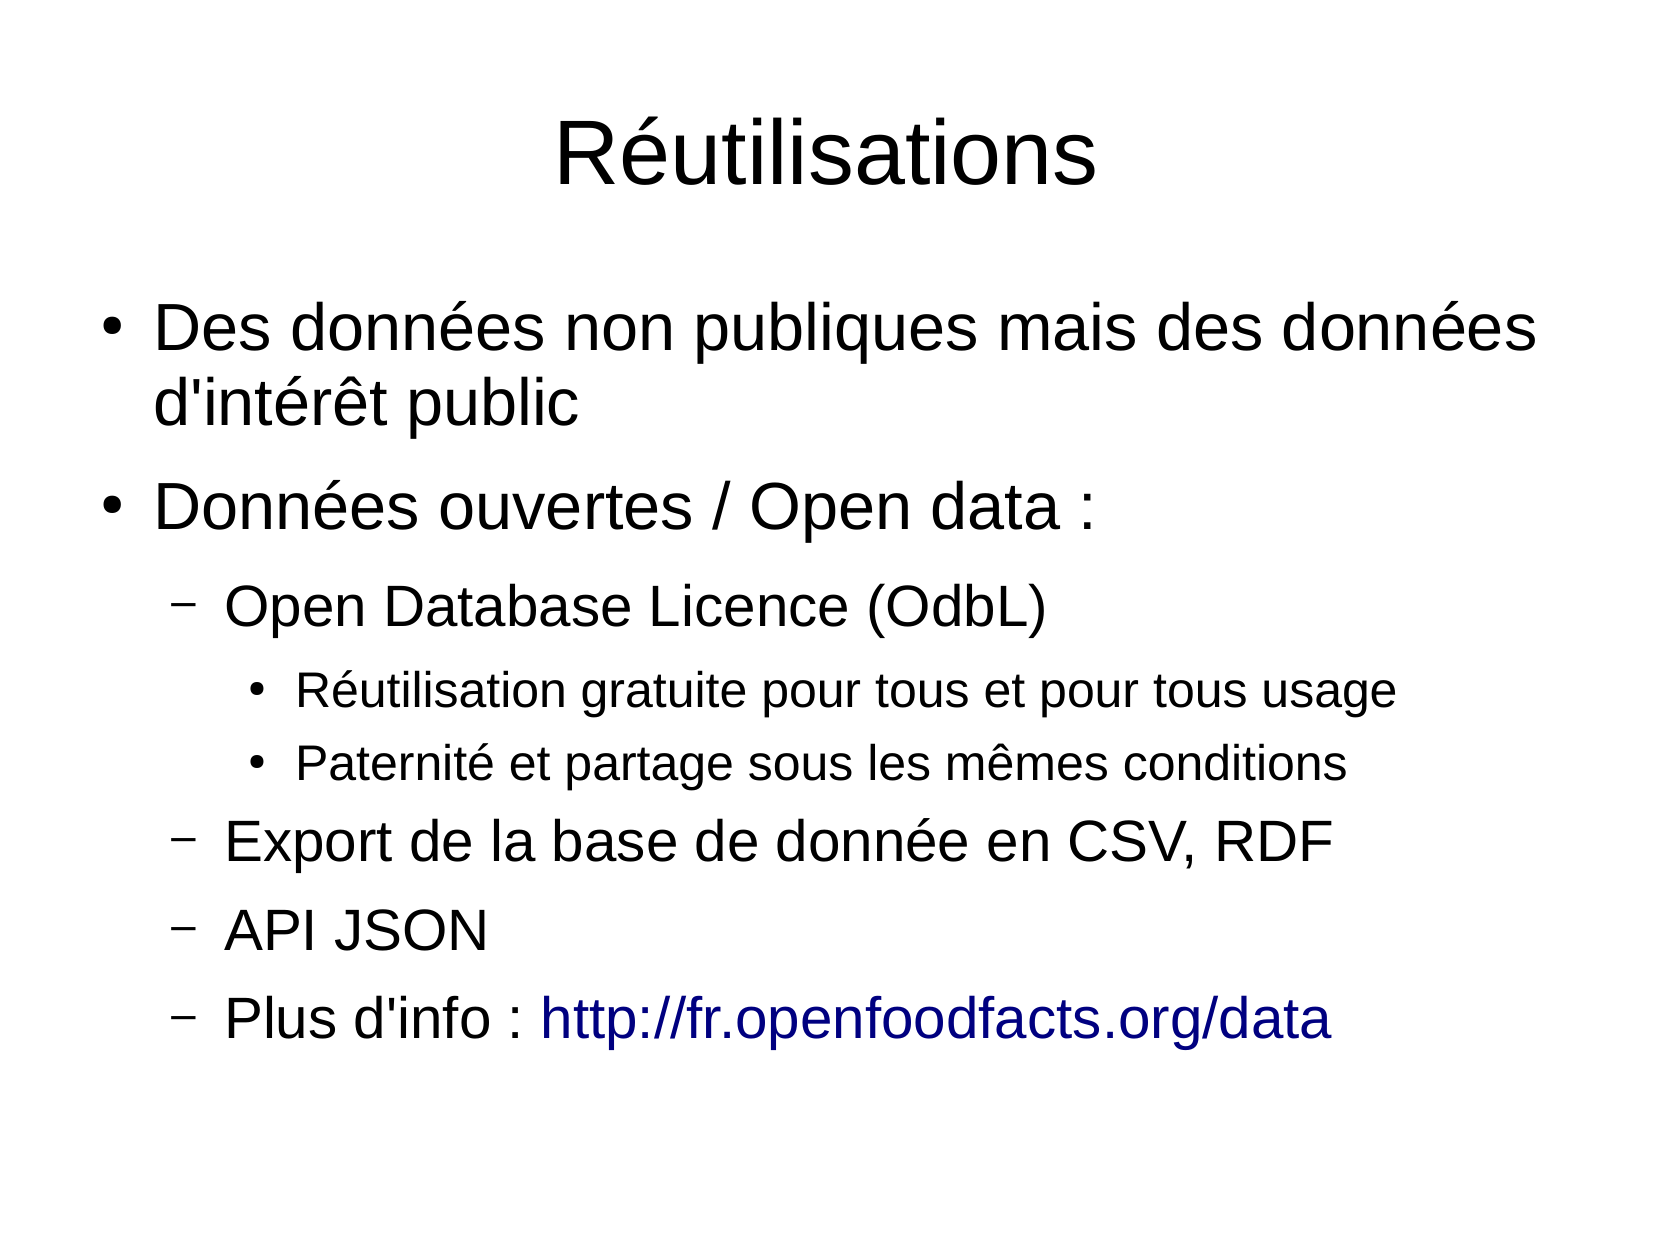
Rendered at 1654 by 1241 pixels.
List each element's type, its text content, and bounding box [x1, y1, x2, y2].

title Réutilisations [82, 49, 1571, 257]
list Des données non publiques mais des données d'intérêt public Données ouvertes / Open data : Open Database Licence (OdbL) Réutilisation gratuite pour tous et pour tous usage Paternité et partage sous les mêmes conditions Export de la base de donnée en CSV, RDF API JSON Plus d'info : http://fr.openfoodfacts.org/data [82, 290, 1571, 1241]
